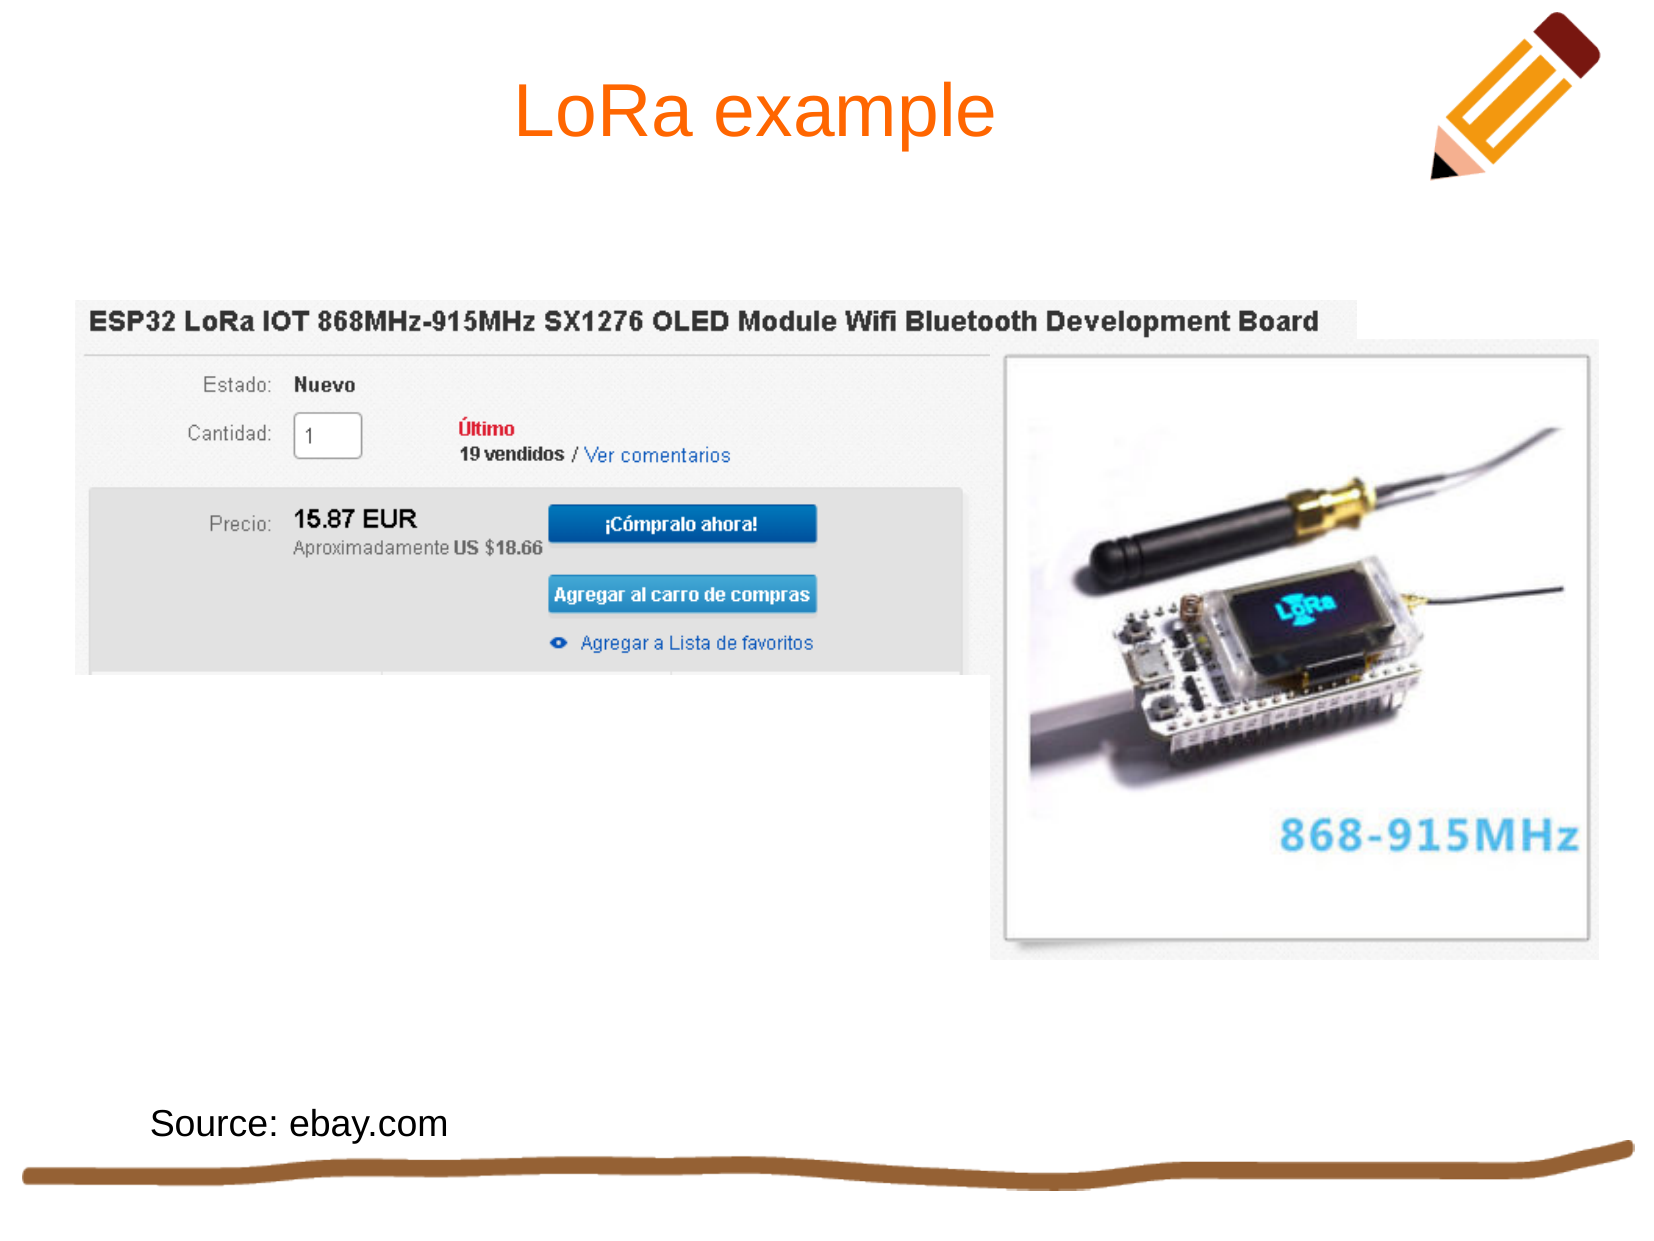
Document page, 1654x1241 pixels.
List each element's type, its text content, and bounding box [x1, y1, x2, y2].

picture [75, 300, 1599, 961]
title LoRa example [82, 49, 1430, 172]
picture [22, 1140, 1635, 1191]
picture [1430, 12, 1601, 181]
text_box Source: ebay.com [135, 1095, 464, 1152]
